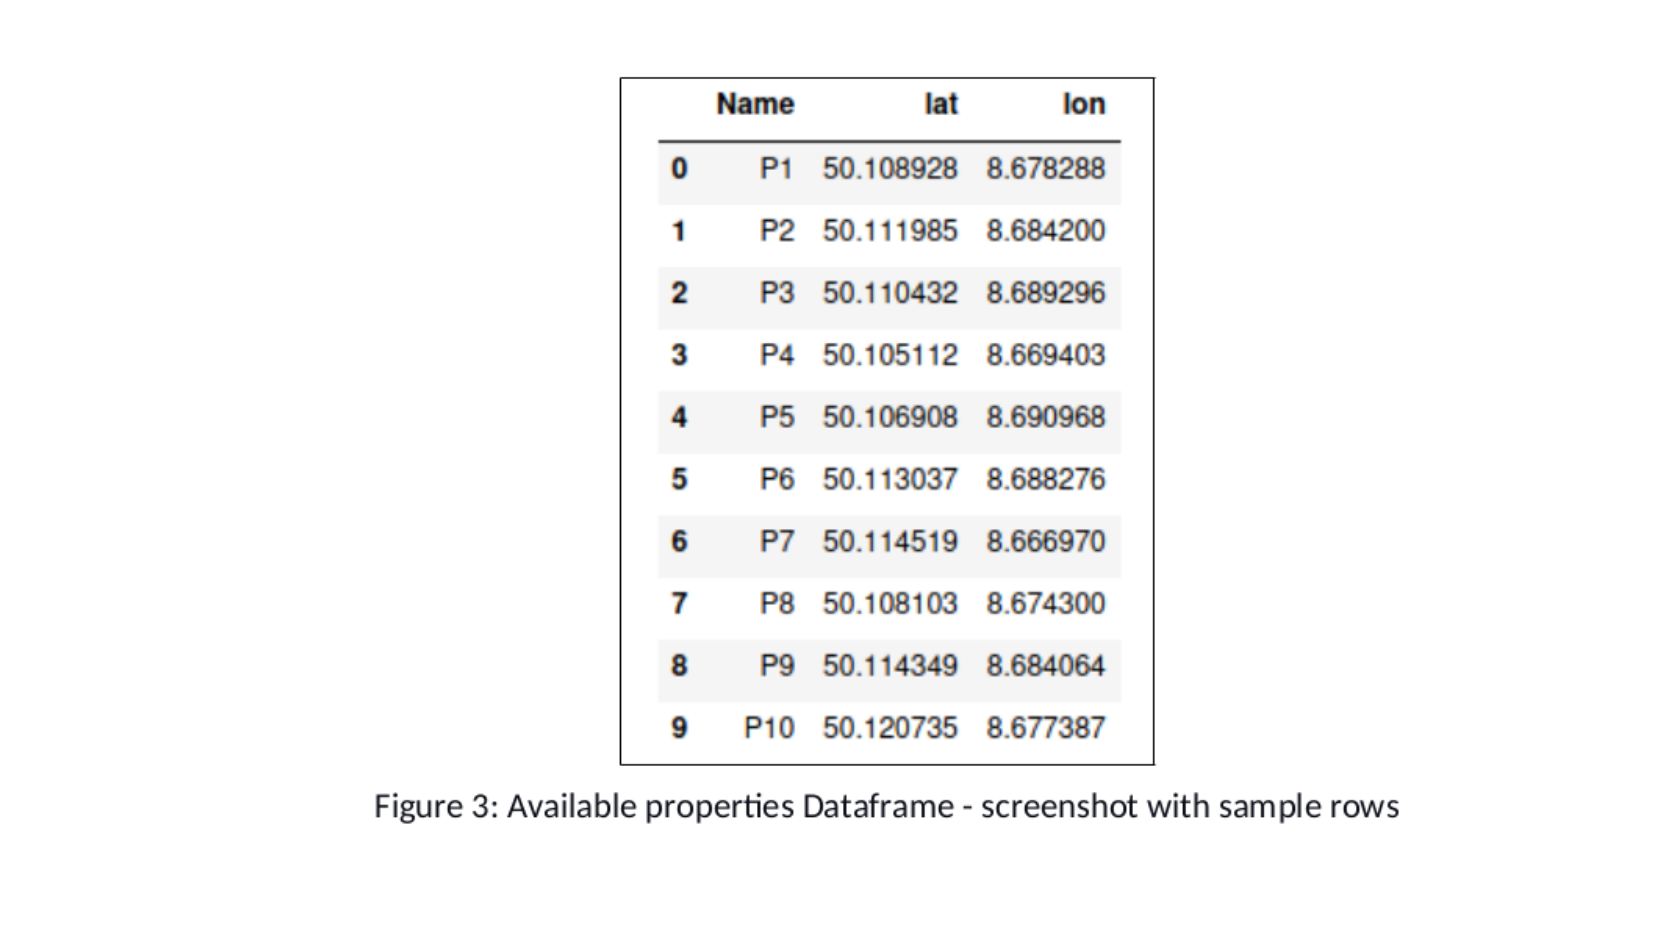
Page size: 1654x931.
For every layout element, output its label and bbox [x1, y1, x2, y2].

picture [351, 54, 1441, 852]
